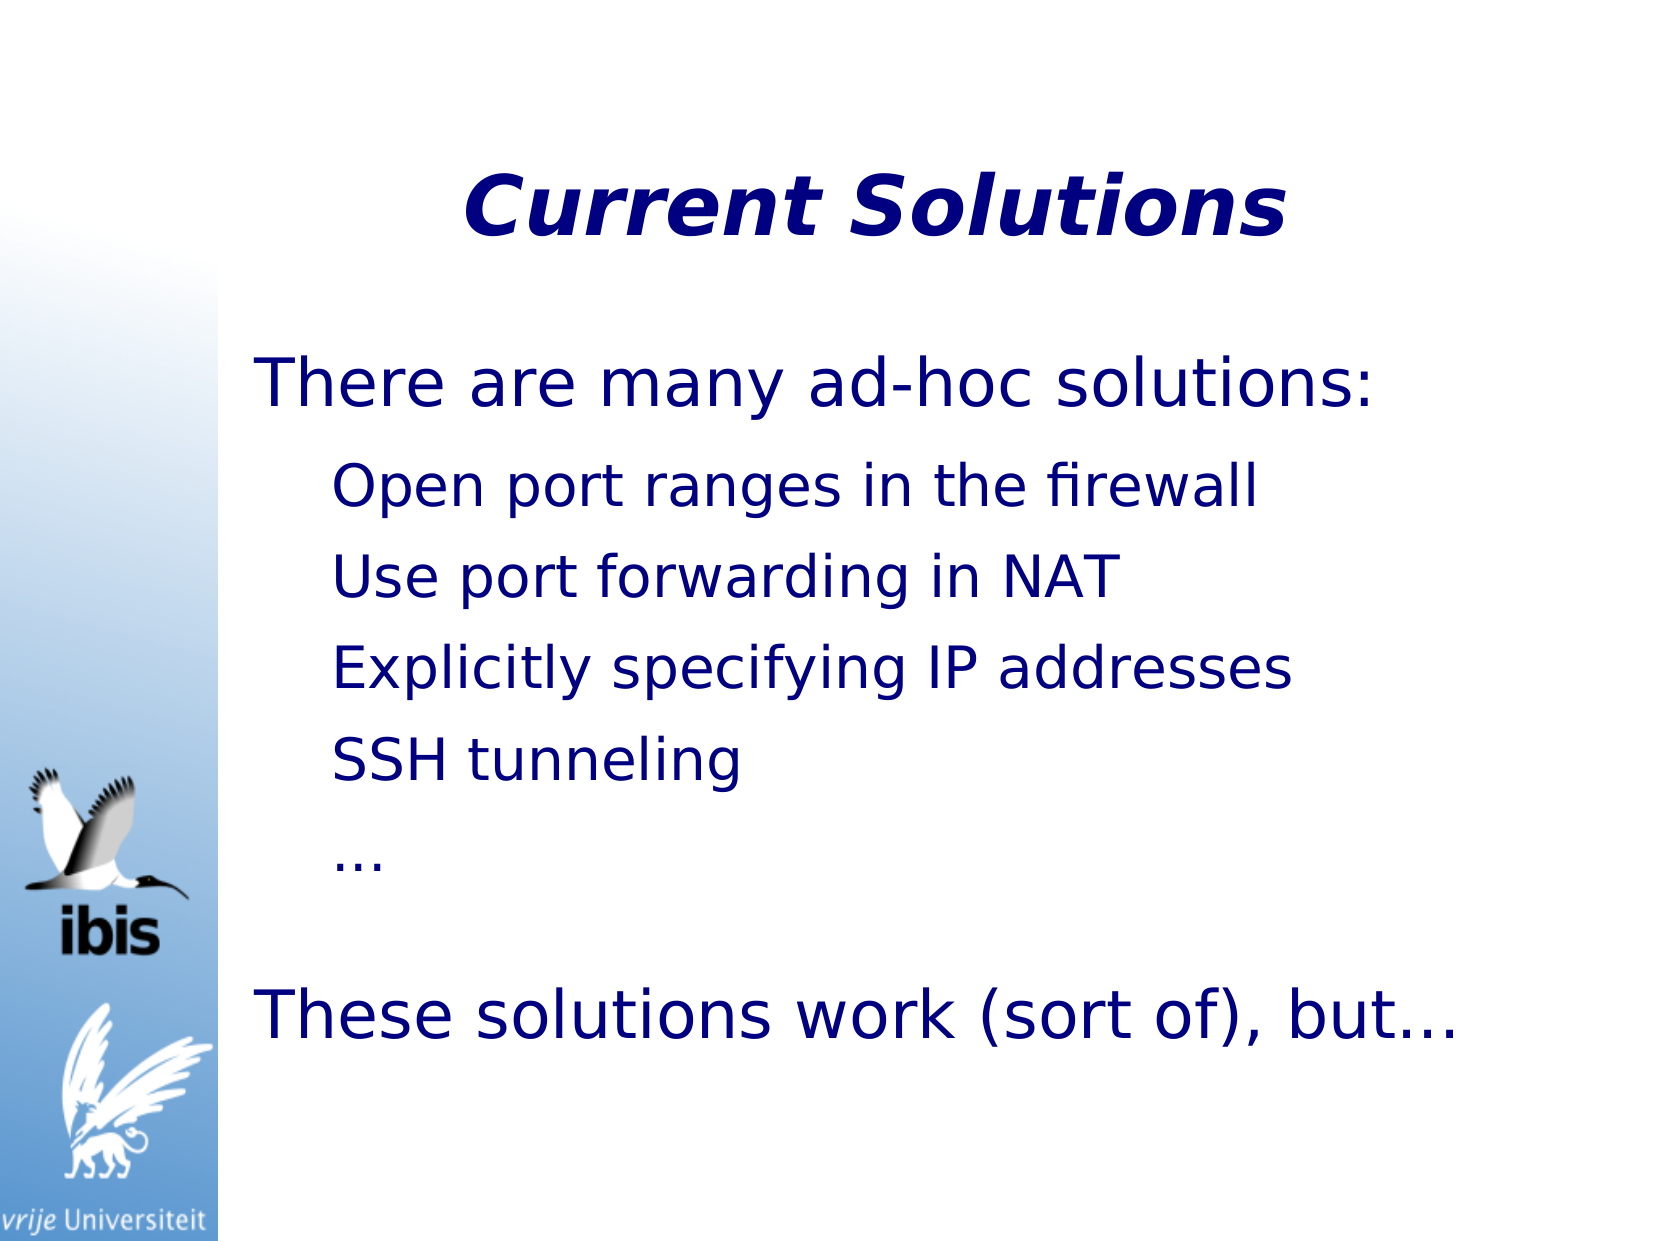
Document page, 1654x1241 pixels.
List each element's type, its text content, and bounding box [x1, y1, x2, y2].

picture [0, 0, 218, 1241]
title Current Solutions [219, 102, 1534, 311]
list There are many ad-hoc solutions: Open port ranges in the firewall Use port forwarding in NAT Explicitly specifying IP addresses SSH tunneling ... These solutions work (sort of), but... [236, 344, 1534, 1196]
